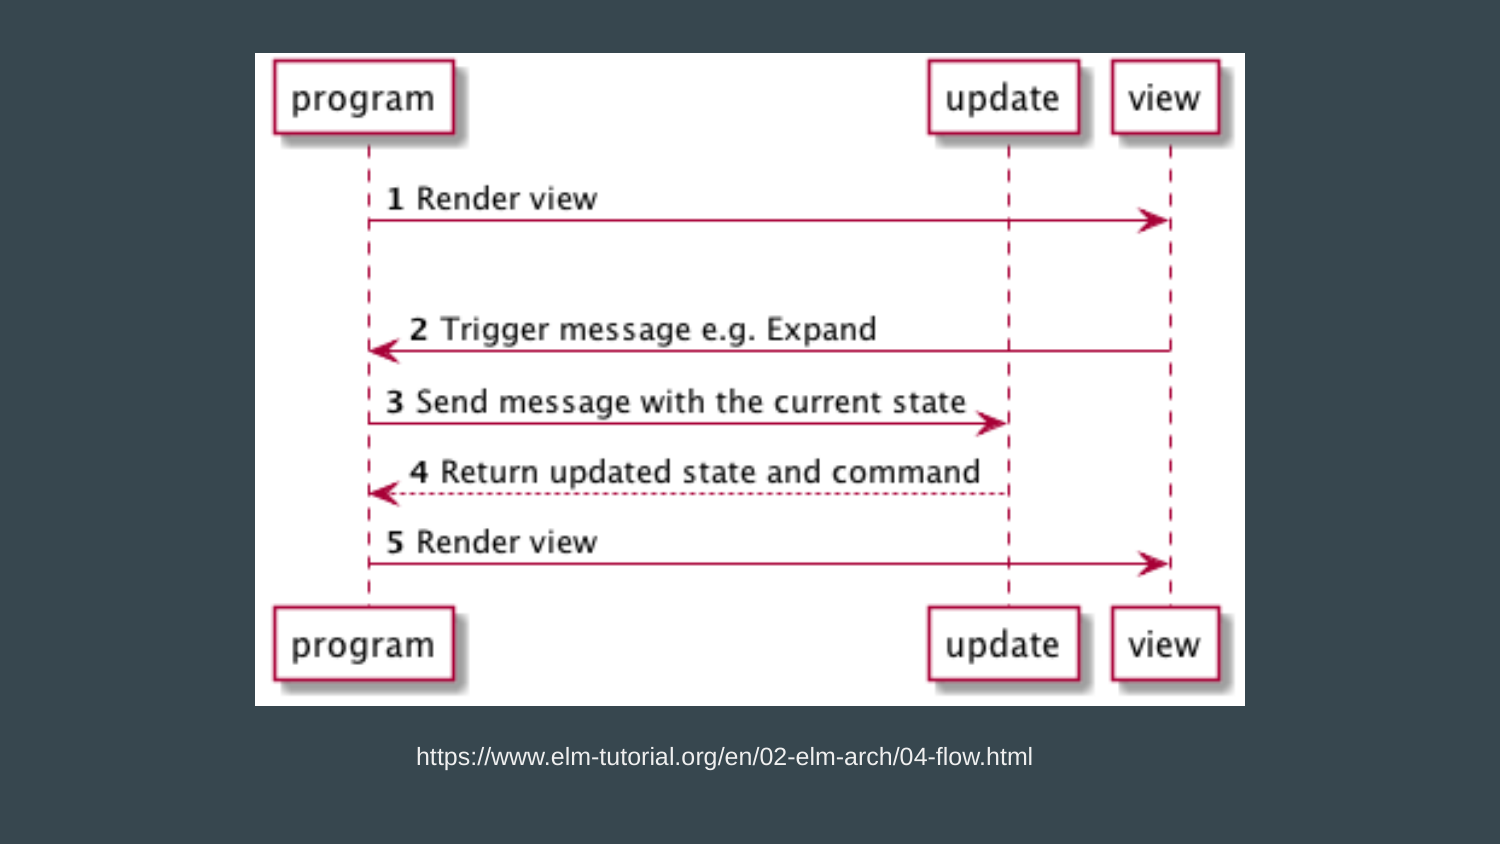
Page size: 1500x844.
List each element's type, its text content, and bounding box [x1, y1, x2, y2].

picture [255, 53, 1245, 706]
text_box https://www.elm-tutorial.org/en/02-elm-arch/04-flow.html [401, 725, 1106, 764]
